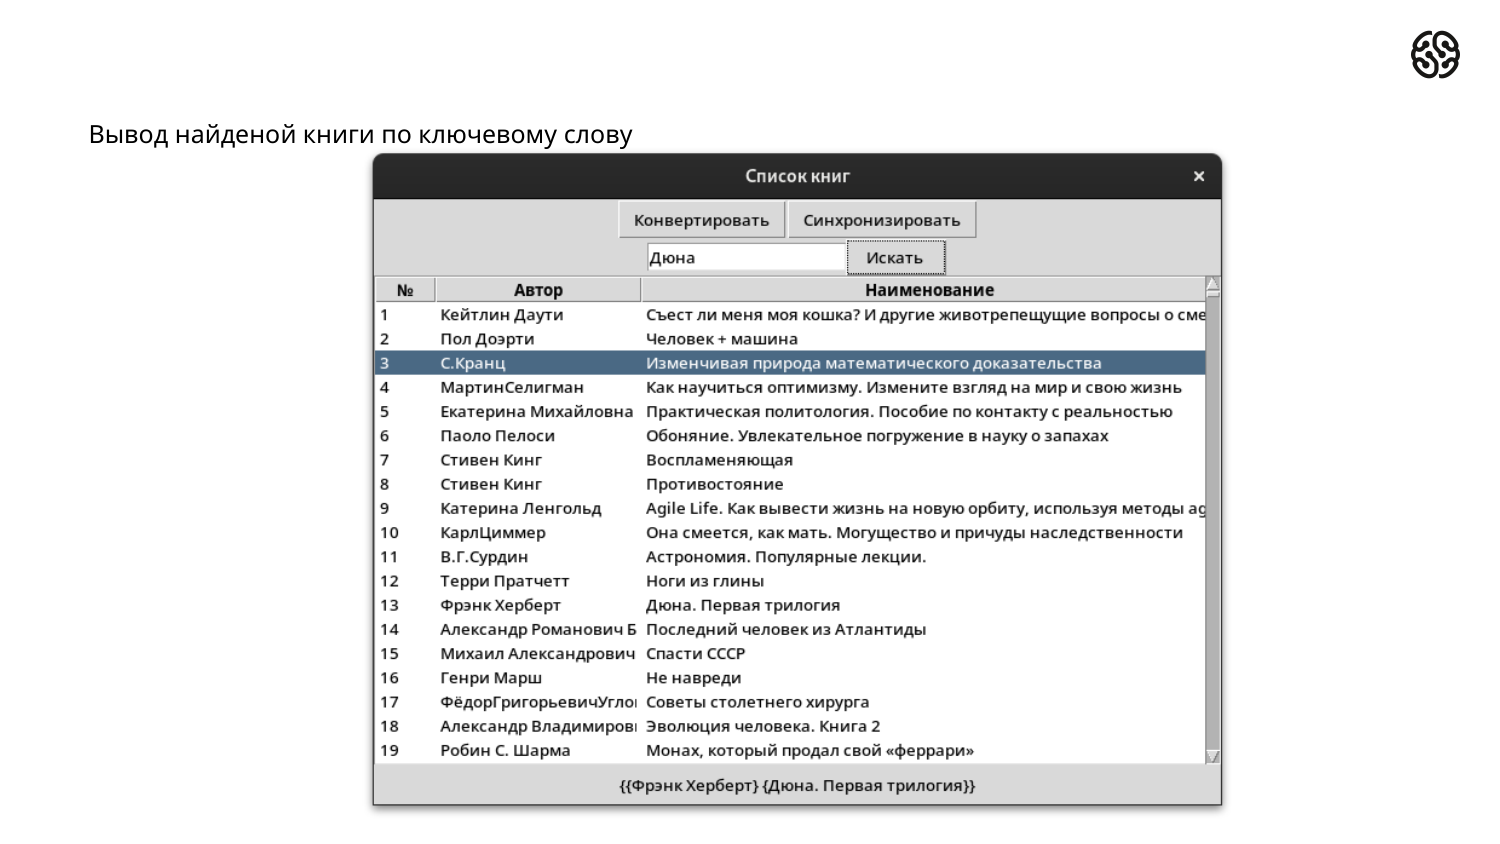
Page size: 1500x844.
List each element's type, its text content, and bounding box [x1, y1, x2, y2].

picture [1411, 30, 1460, 79]
picture [357, 140, 1238, 826]
title Вывод найденой книги по ключевому слову [88, 118, 1412, 260]
